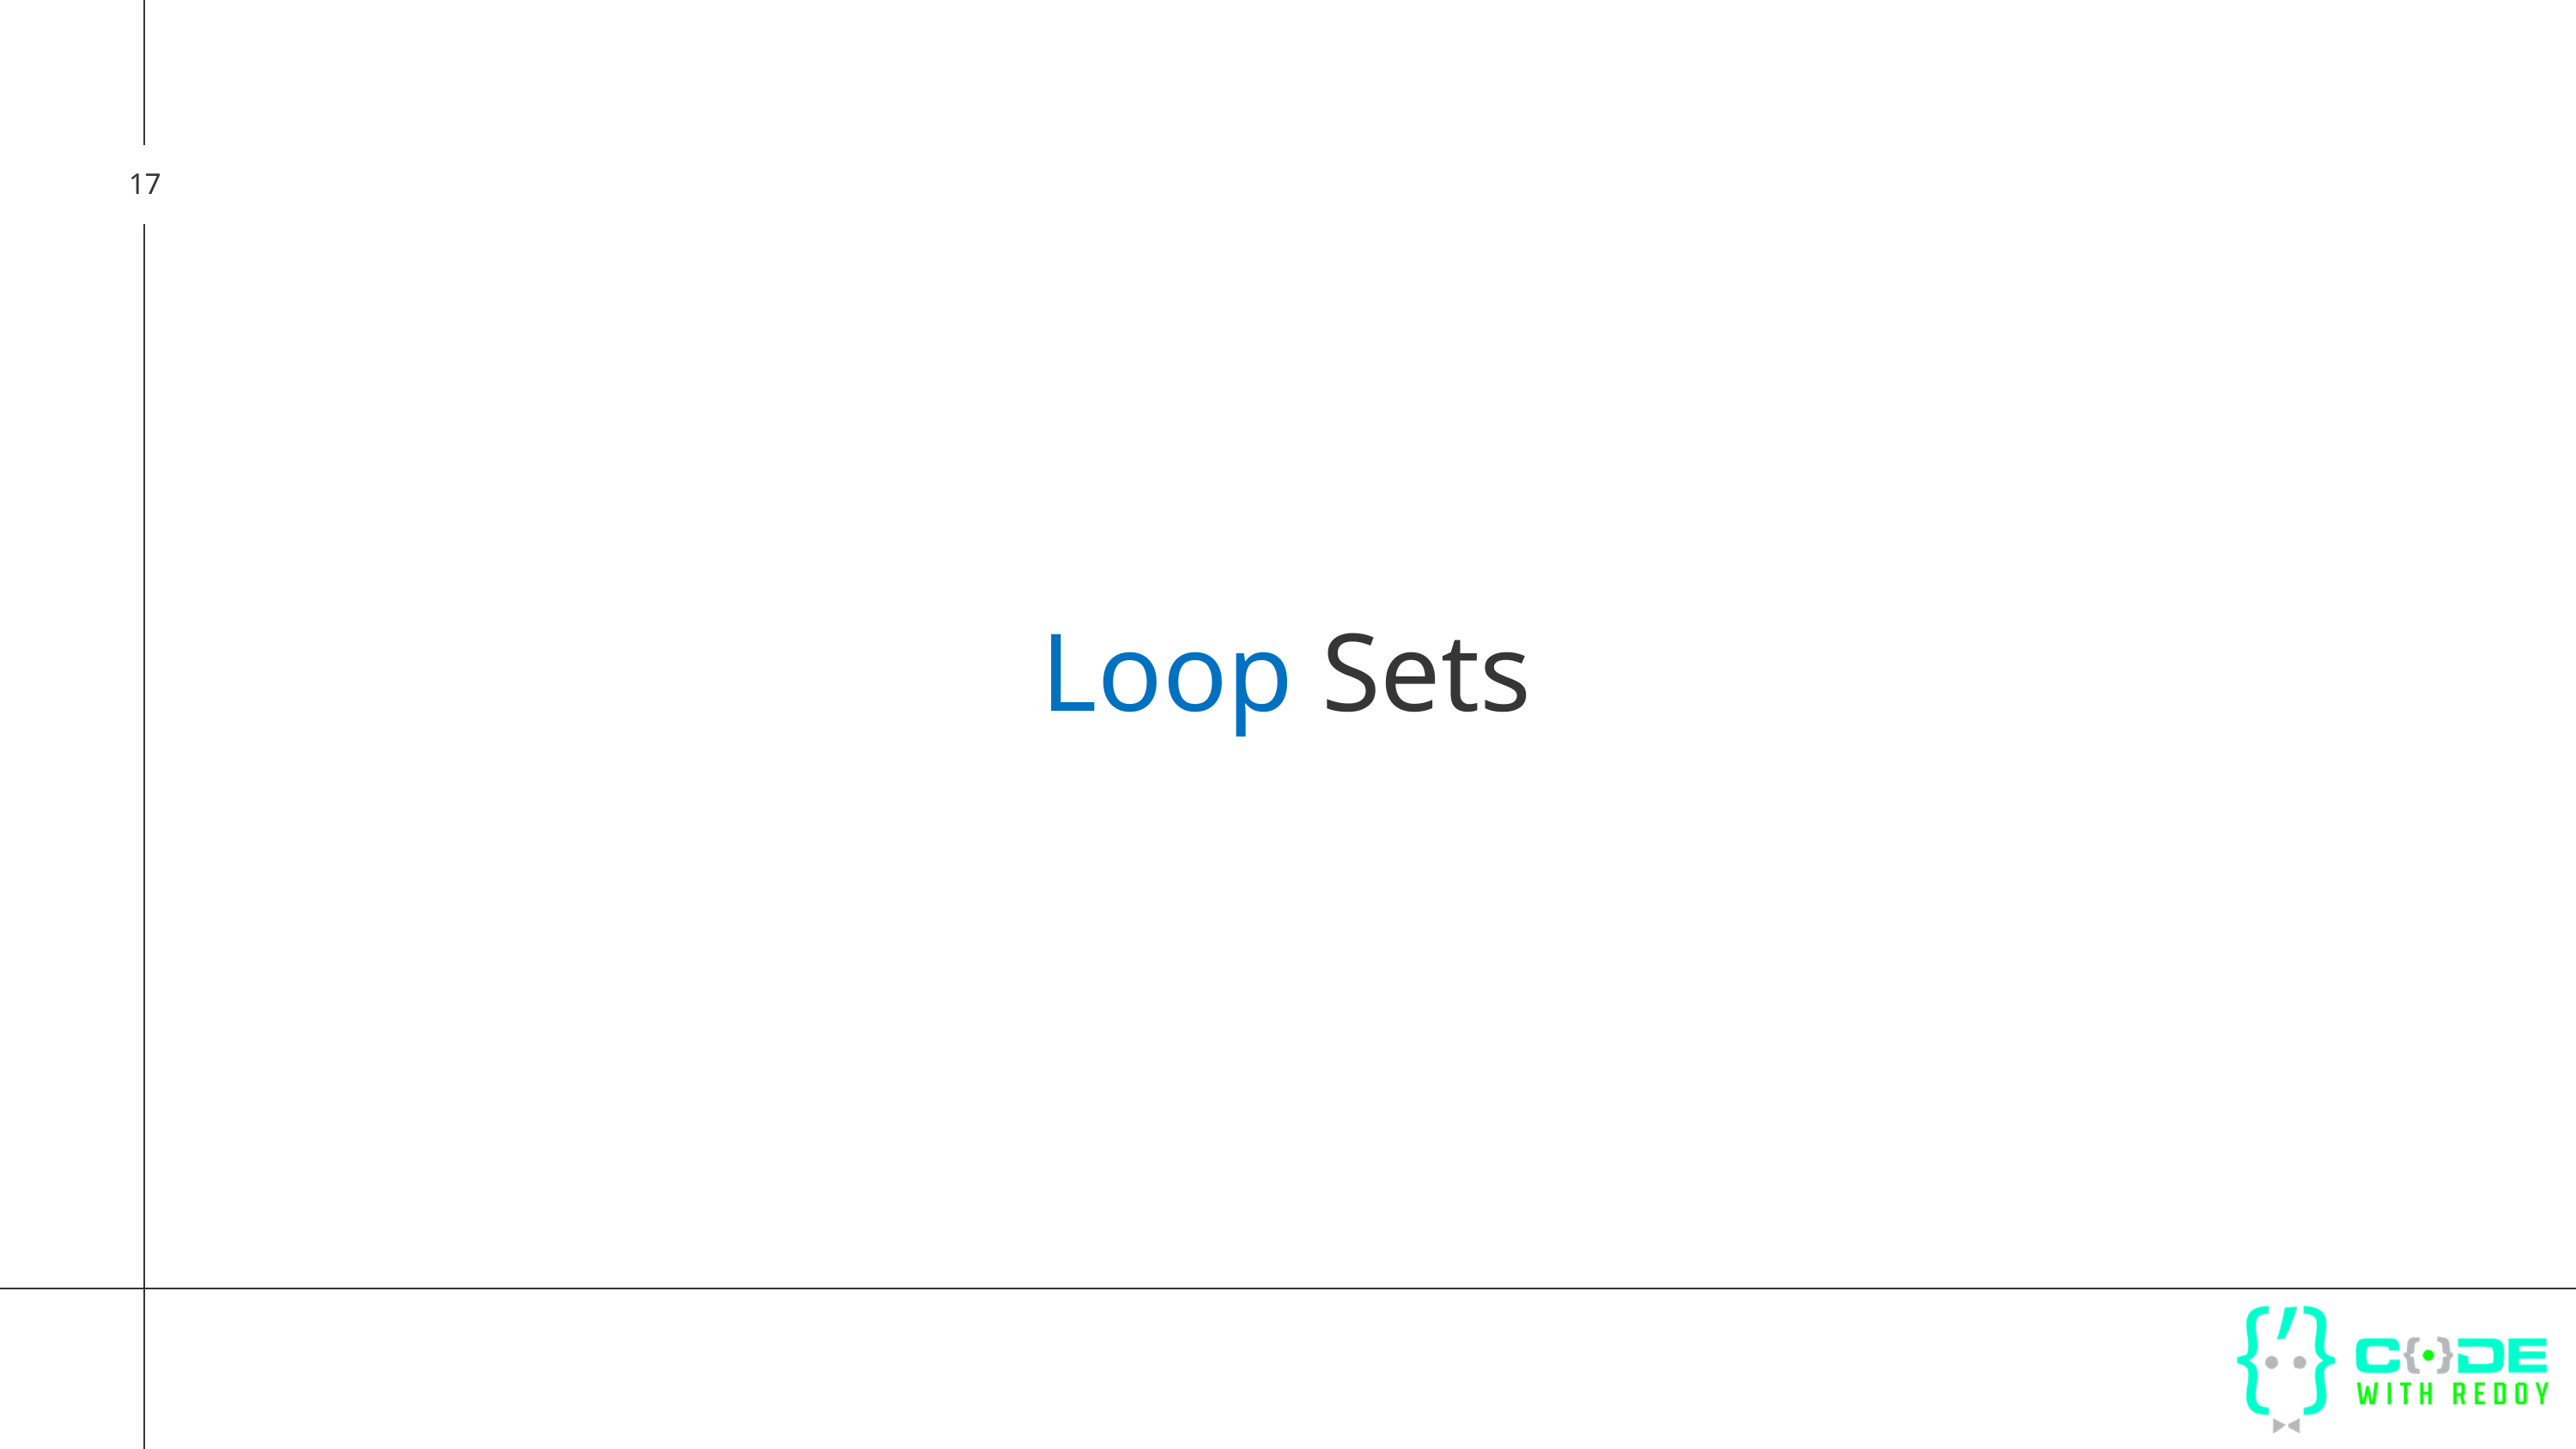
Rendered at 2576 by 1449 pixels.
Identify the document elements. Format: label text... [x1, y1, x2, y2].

text_box [0, 724, 2576, 1449]
text_box Loop Sets [0, 595, 2575, 724]
text_box 17 [97, 168, 192, 202]
picture [2225, 1289, 2575, 1449]
text_box [89, 0, 200, 595]
